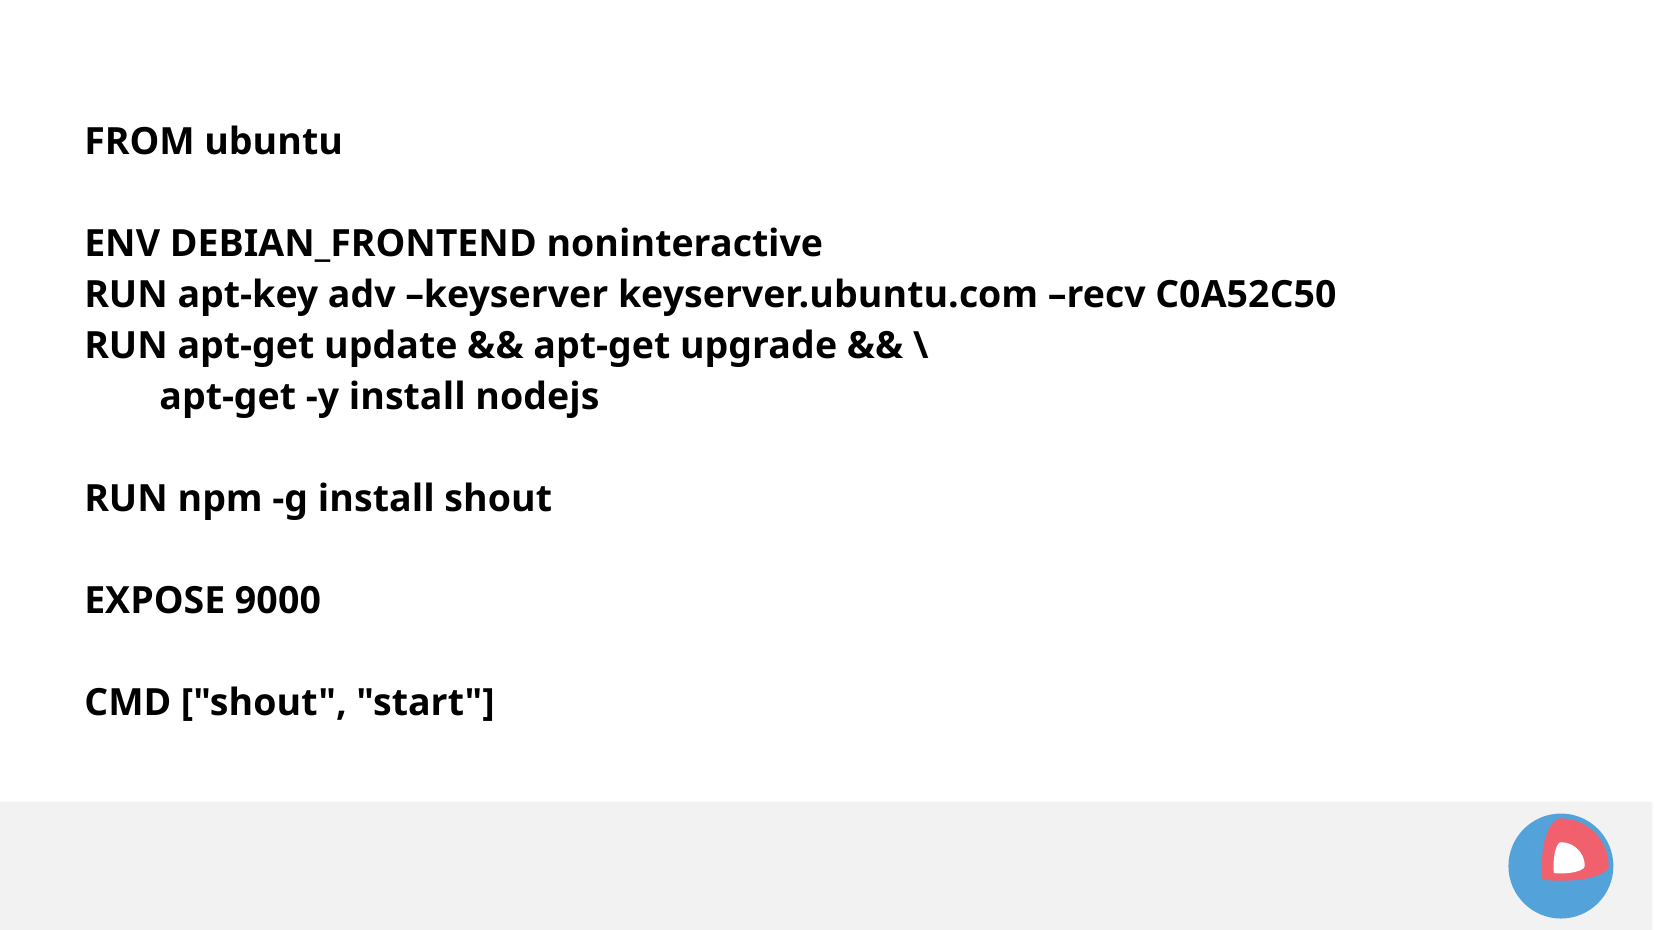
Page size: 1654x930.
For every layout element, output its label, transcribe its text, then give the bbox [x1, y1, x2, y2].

text_box FROM ubuntu ENV DEBIAN_FRONTEND noninteractive RUN apt-key adv –keyserver keyserver.ubuntu.com –recv C0A52C50 RUN apt-get update && apt-get upgrade && \ apt-get -y install nodejs RUN npm -g install shout EXPOSE 9000 CMD ["shout", "start"] [69, 106, 1586, 878]
